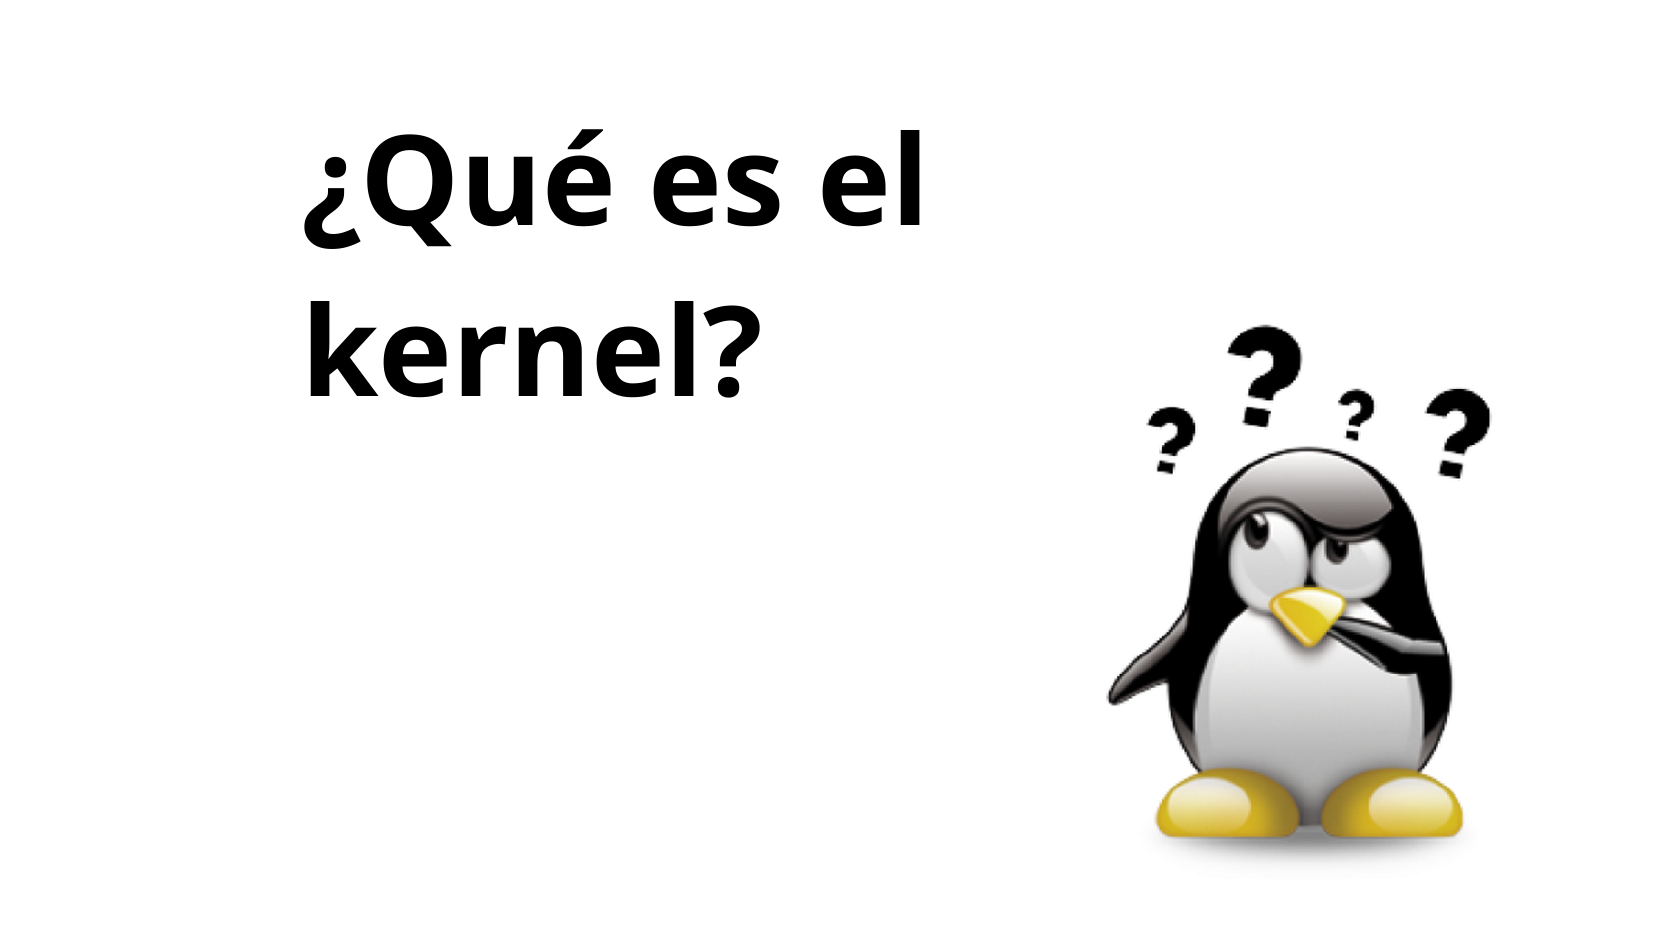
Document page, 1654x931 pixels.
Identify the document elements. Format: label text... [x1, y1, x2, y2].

text_box ¿Qué es el kernel? [286, 84, 1368, 225]
picture [1019, 313, 1589, 883]
